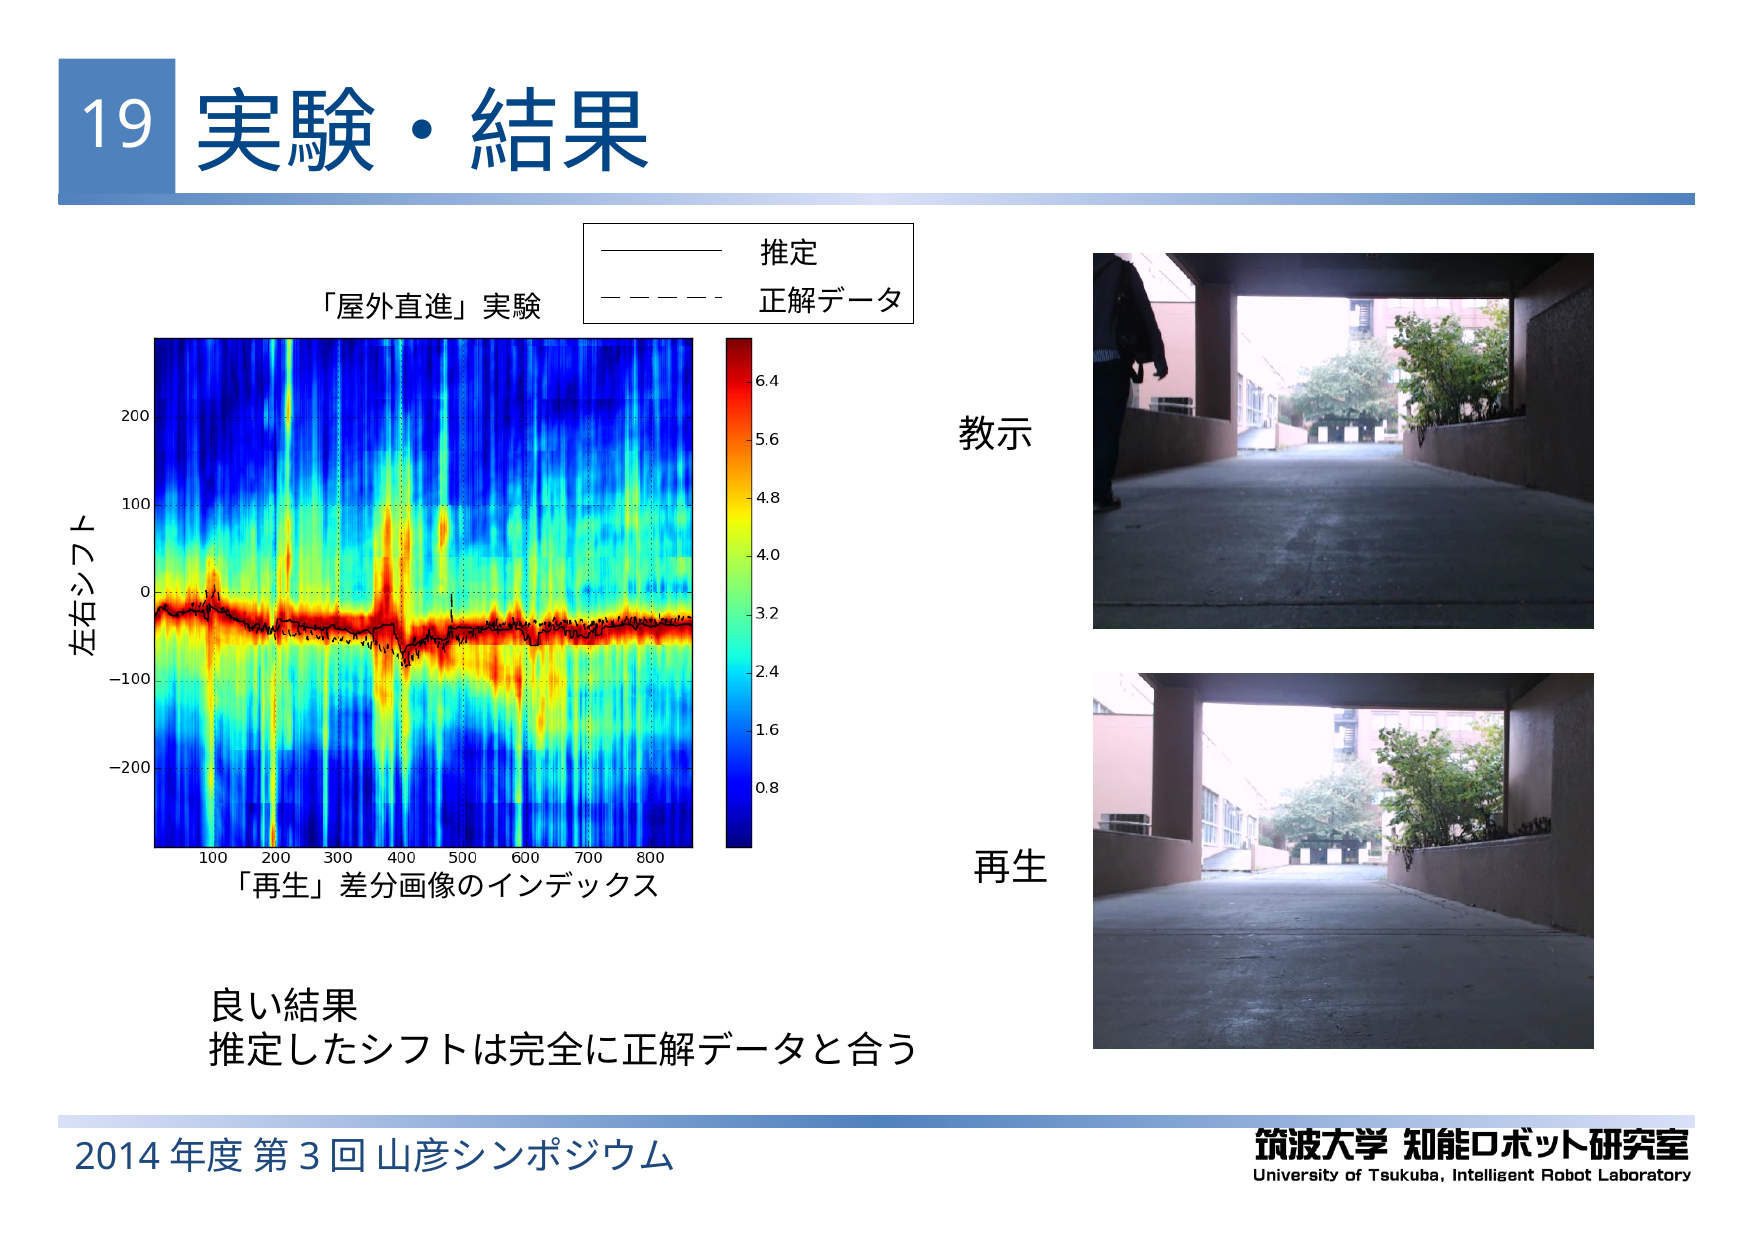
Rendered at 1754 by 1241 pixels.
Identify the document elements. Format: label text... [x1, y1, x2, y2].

text_box 正解データ [743, 276, 920, 336]
text_box 左右シフト [58, 496, 108, 673]
text_box 推定 [746, 229, 835, 289]
title 実験・結果 [193, 61, 1651, 205]
picture [1252, 1127, 1691, 1182]
picture [92, 321, 843, 885]
text_box 良い結果 推定したシフトは完全に正解データと合う [193, 977, 936, 1081]
picture [1093, 253, 1594, 629]
text_box 教示 [943, 404, 1049, 464]
text_box 再生 [958, 838, 1064, 898]
picture [1093, 673, 1594, 1049]
text_box 「再生」差分画像のインデックス [207, 862, 677, 910]
text_box 「屋外直進」実験 [289, 283, 560, 332]
